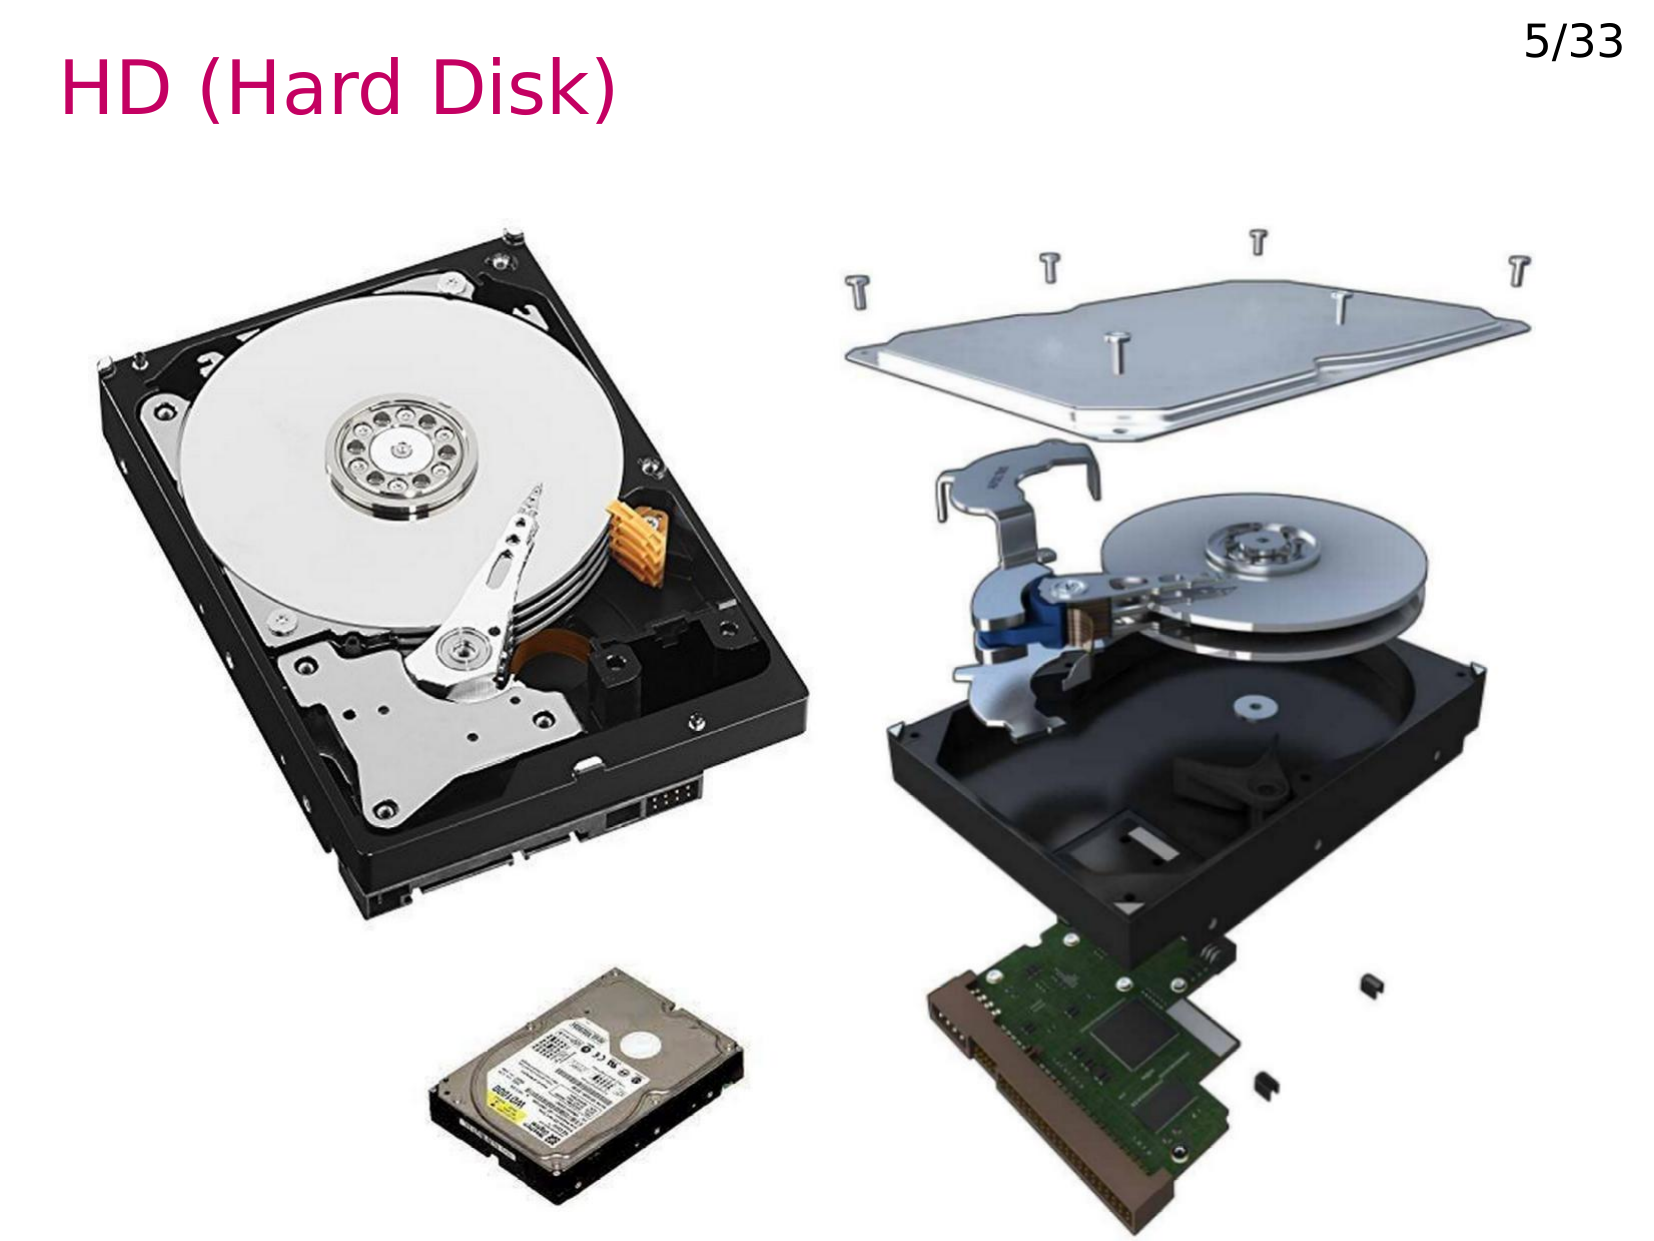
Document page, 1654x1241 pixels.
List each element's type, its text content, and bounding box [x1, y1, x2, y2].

picture [88, 218, 1536, 1241]
title HD (Hard Disk) [59, 29, 1625, 148]
